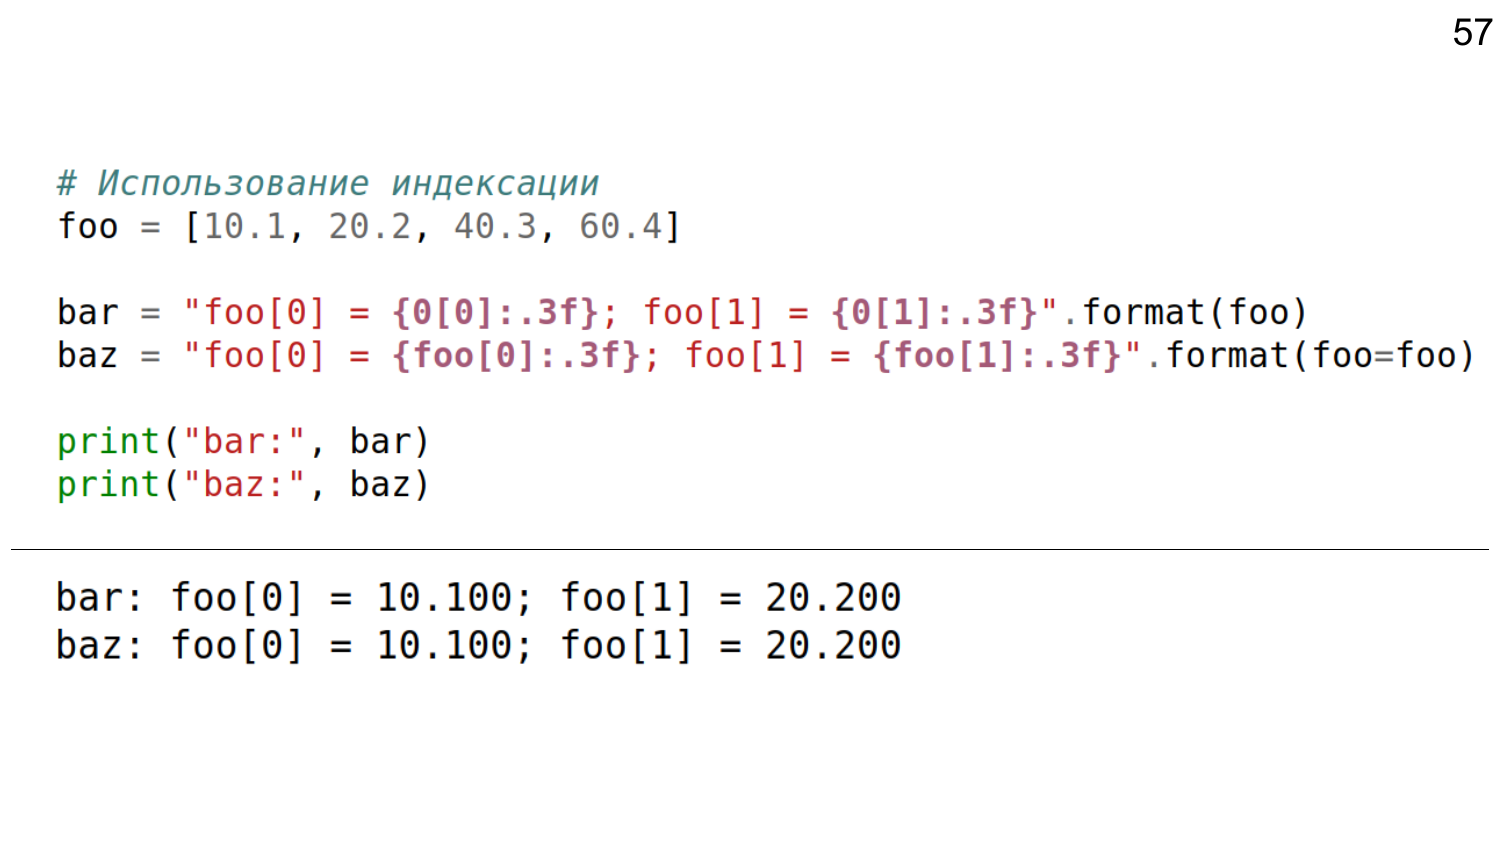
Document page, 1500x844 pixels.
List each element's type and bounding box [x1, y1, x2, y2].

picture [47, 567, 910, 678]
picture [47, 158, 1485, 516]
